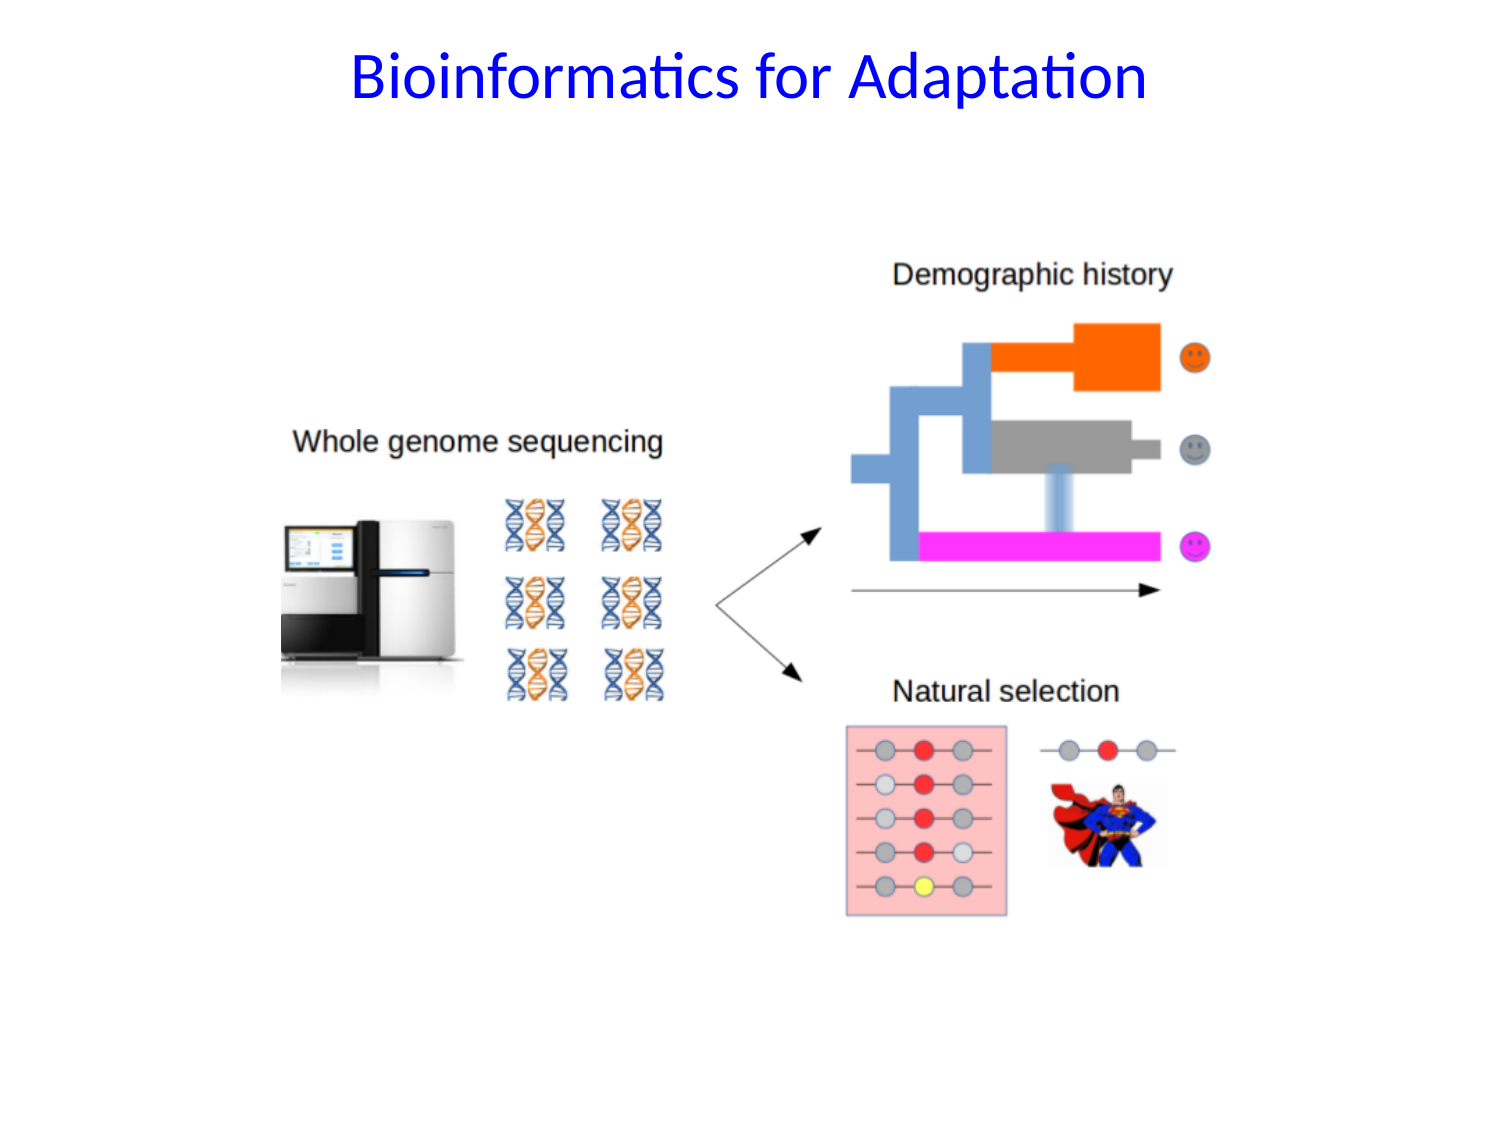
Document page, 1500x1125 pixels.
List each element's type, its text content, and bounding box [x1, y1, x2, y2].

title Bioinformatics for Adaptation [75, 0, 1425, 127]
picture [281, 247, 1223, 926]
